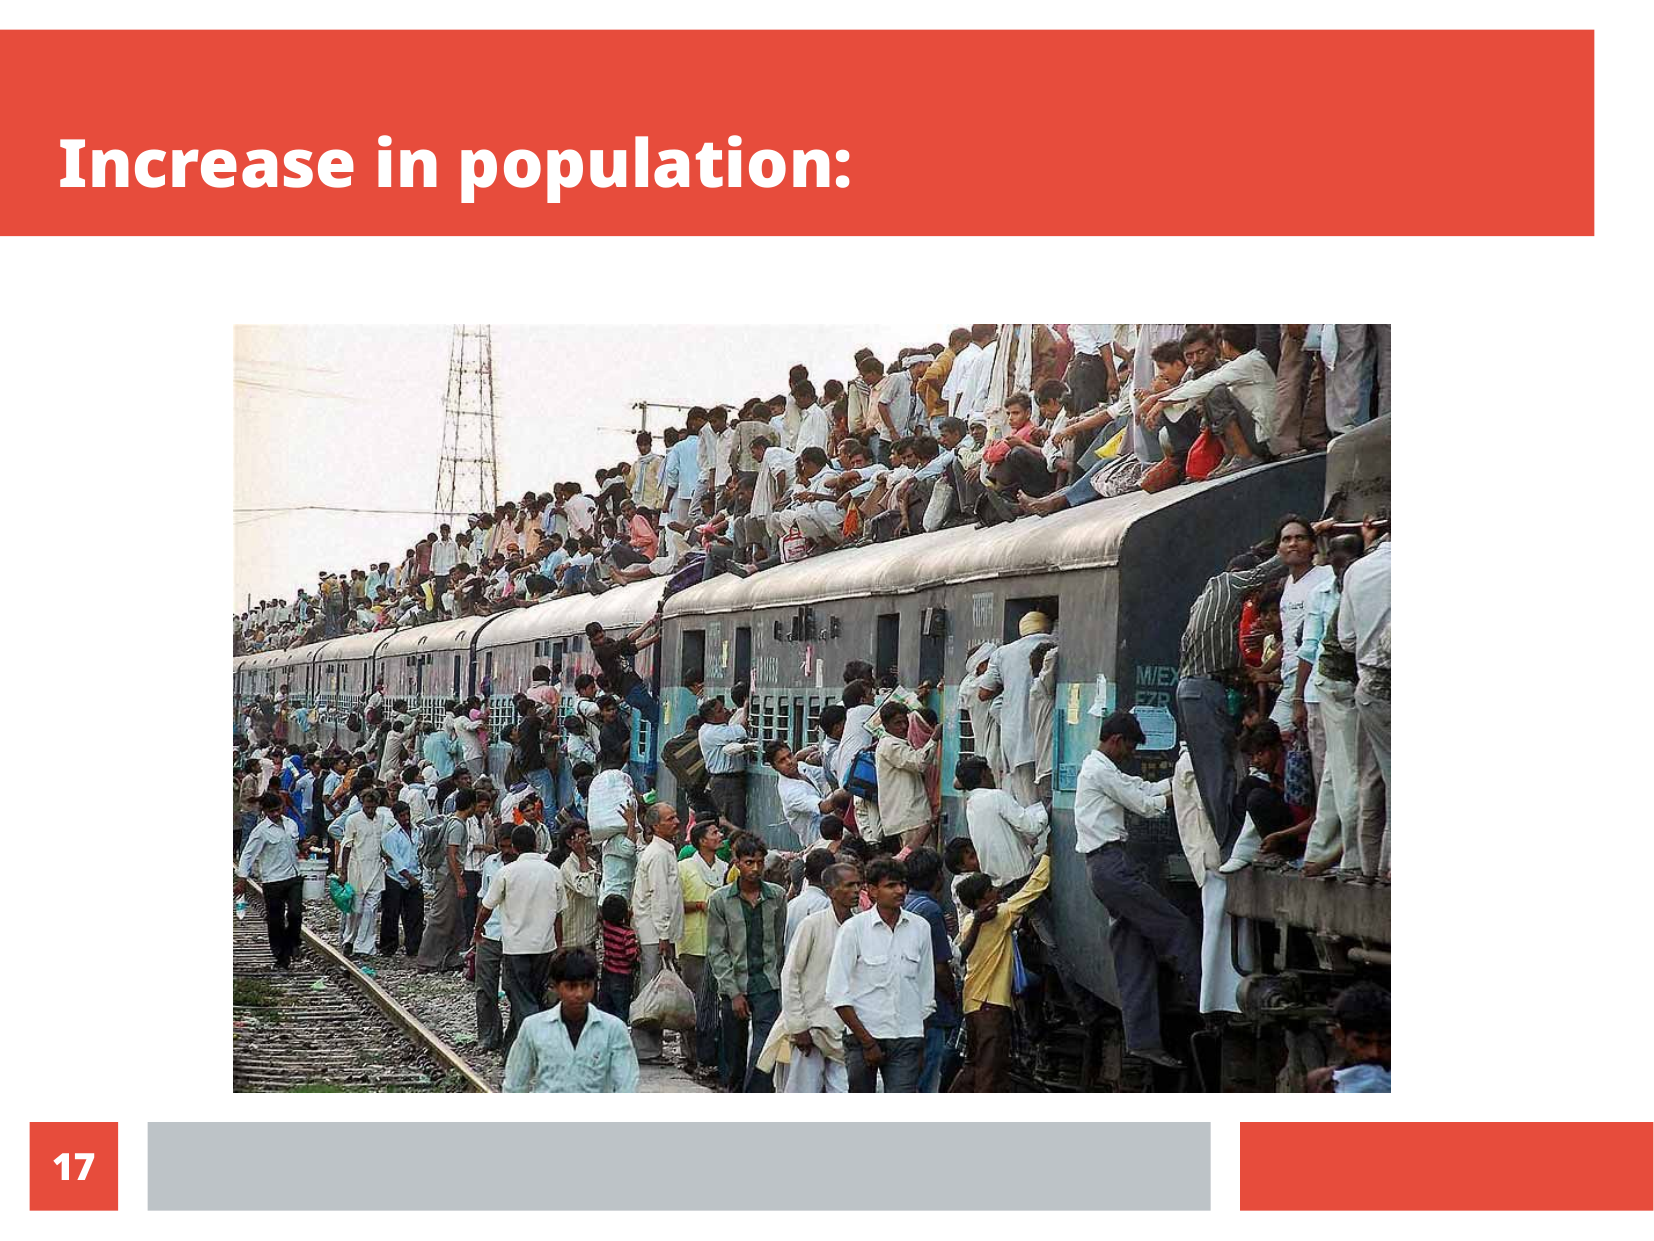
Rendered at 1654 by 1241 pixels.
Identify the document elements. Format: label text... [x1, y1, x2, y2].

picture [233, 324, 1391, 1093]
title Increase in population: [59, 59, 1595, 207]
